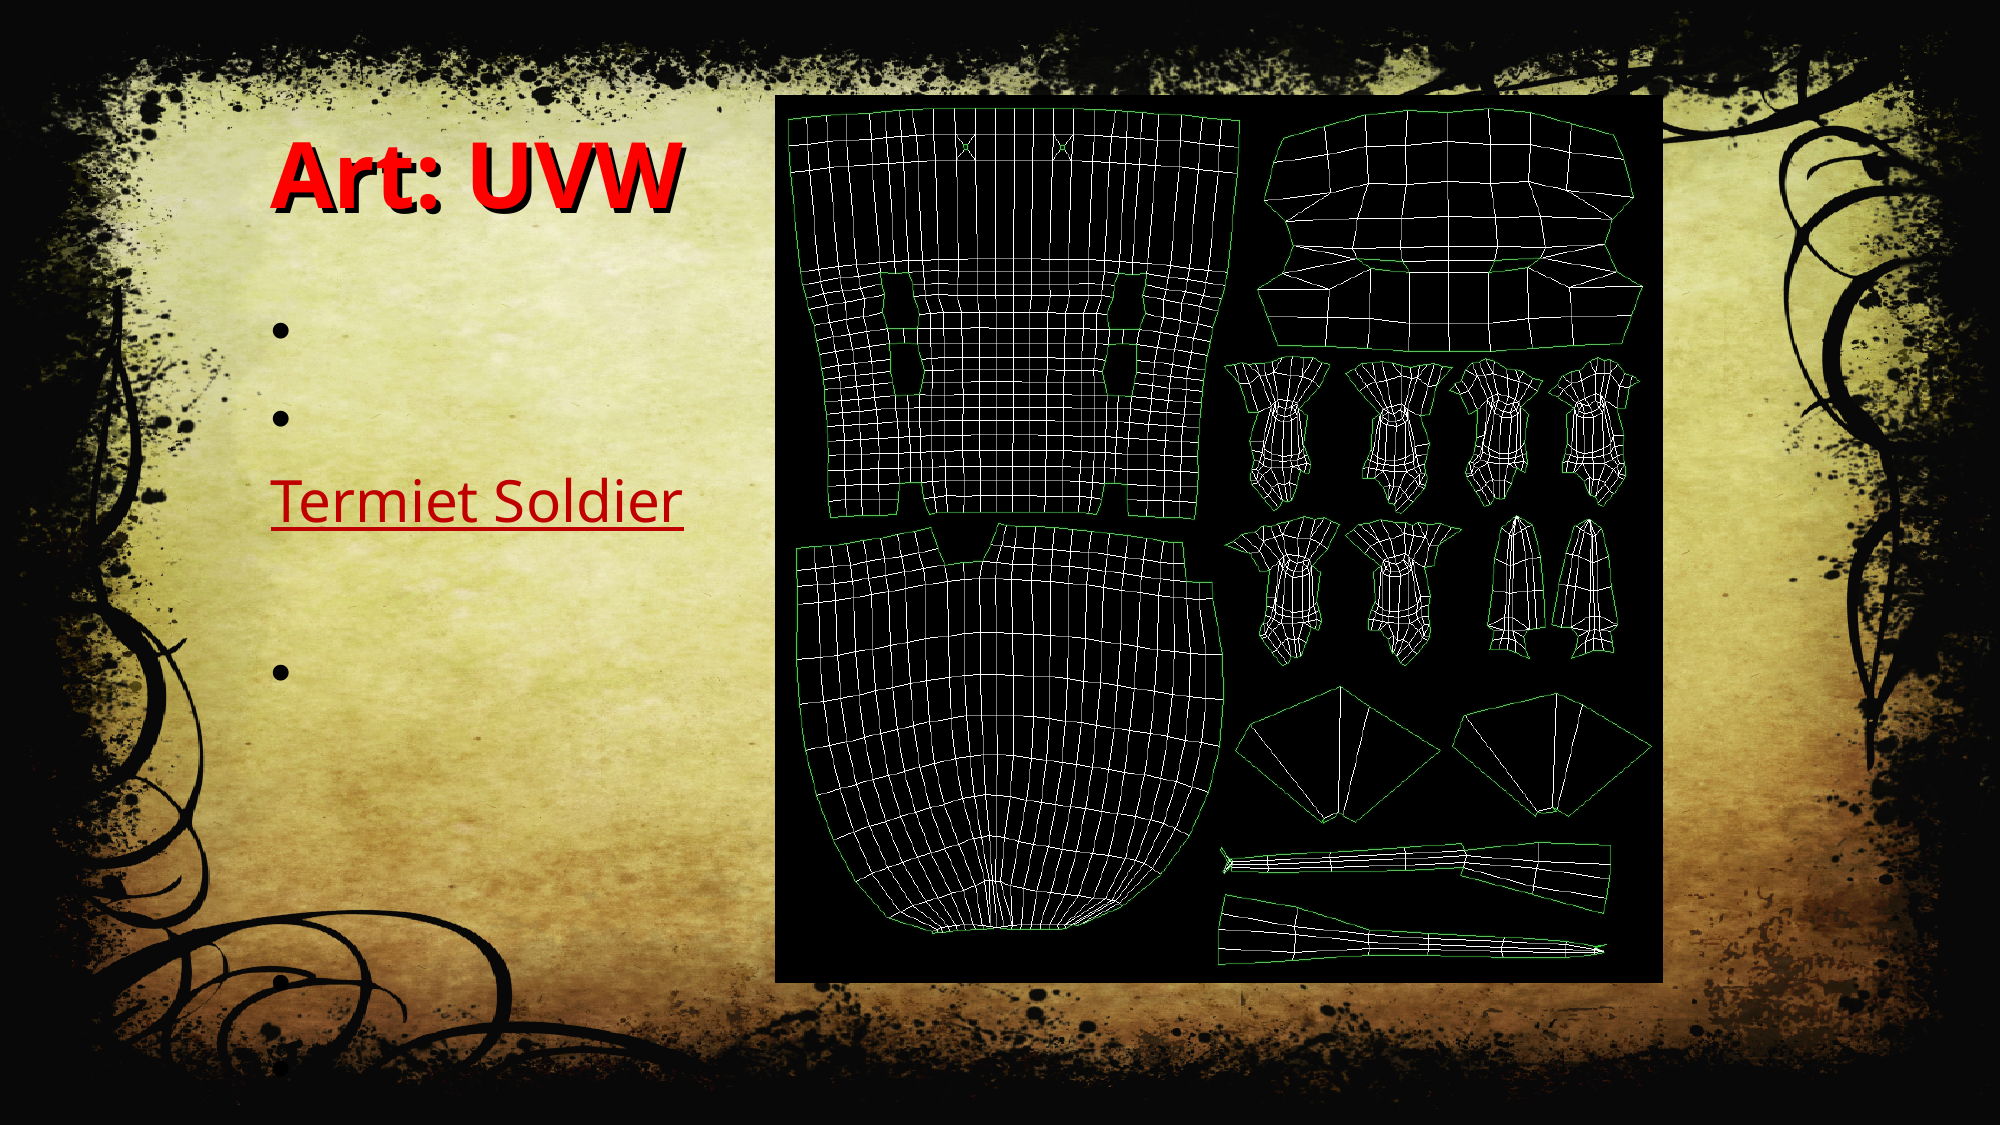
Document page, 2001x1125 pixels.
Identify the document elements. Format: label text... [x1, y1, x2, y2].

title Art: UVW [255, 70, 1981, 288]
list Termiet Soldier [255, 288, 1981, 1002]
picture [775, 95, 1663, 983]
